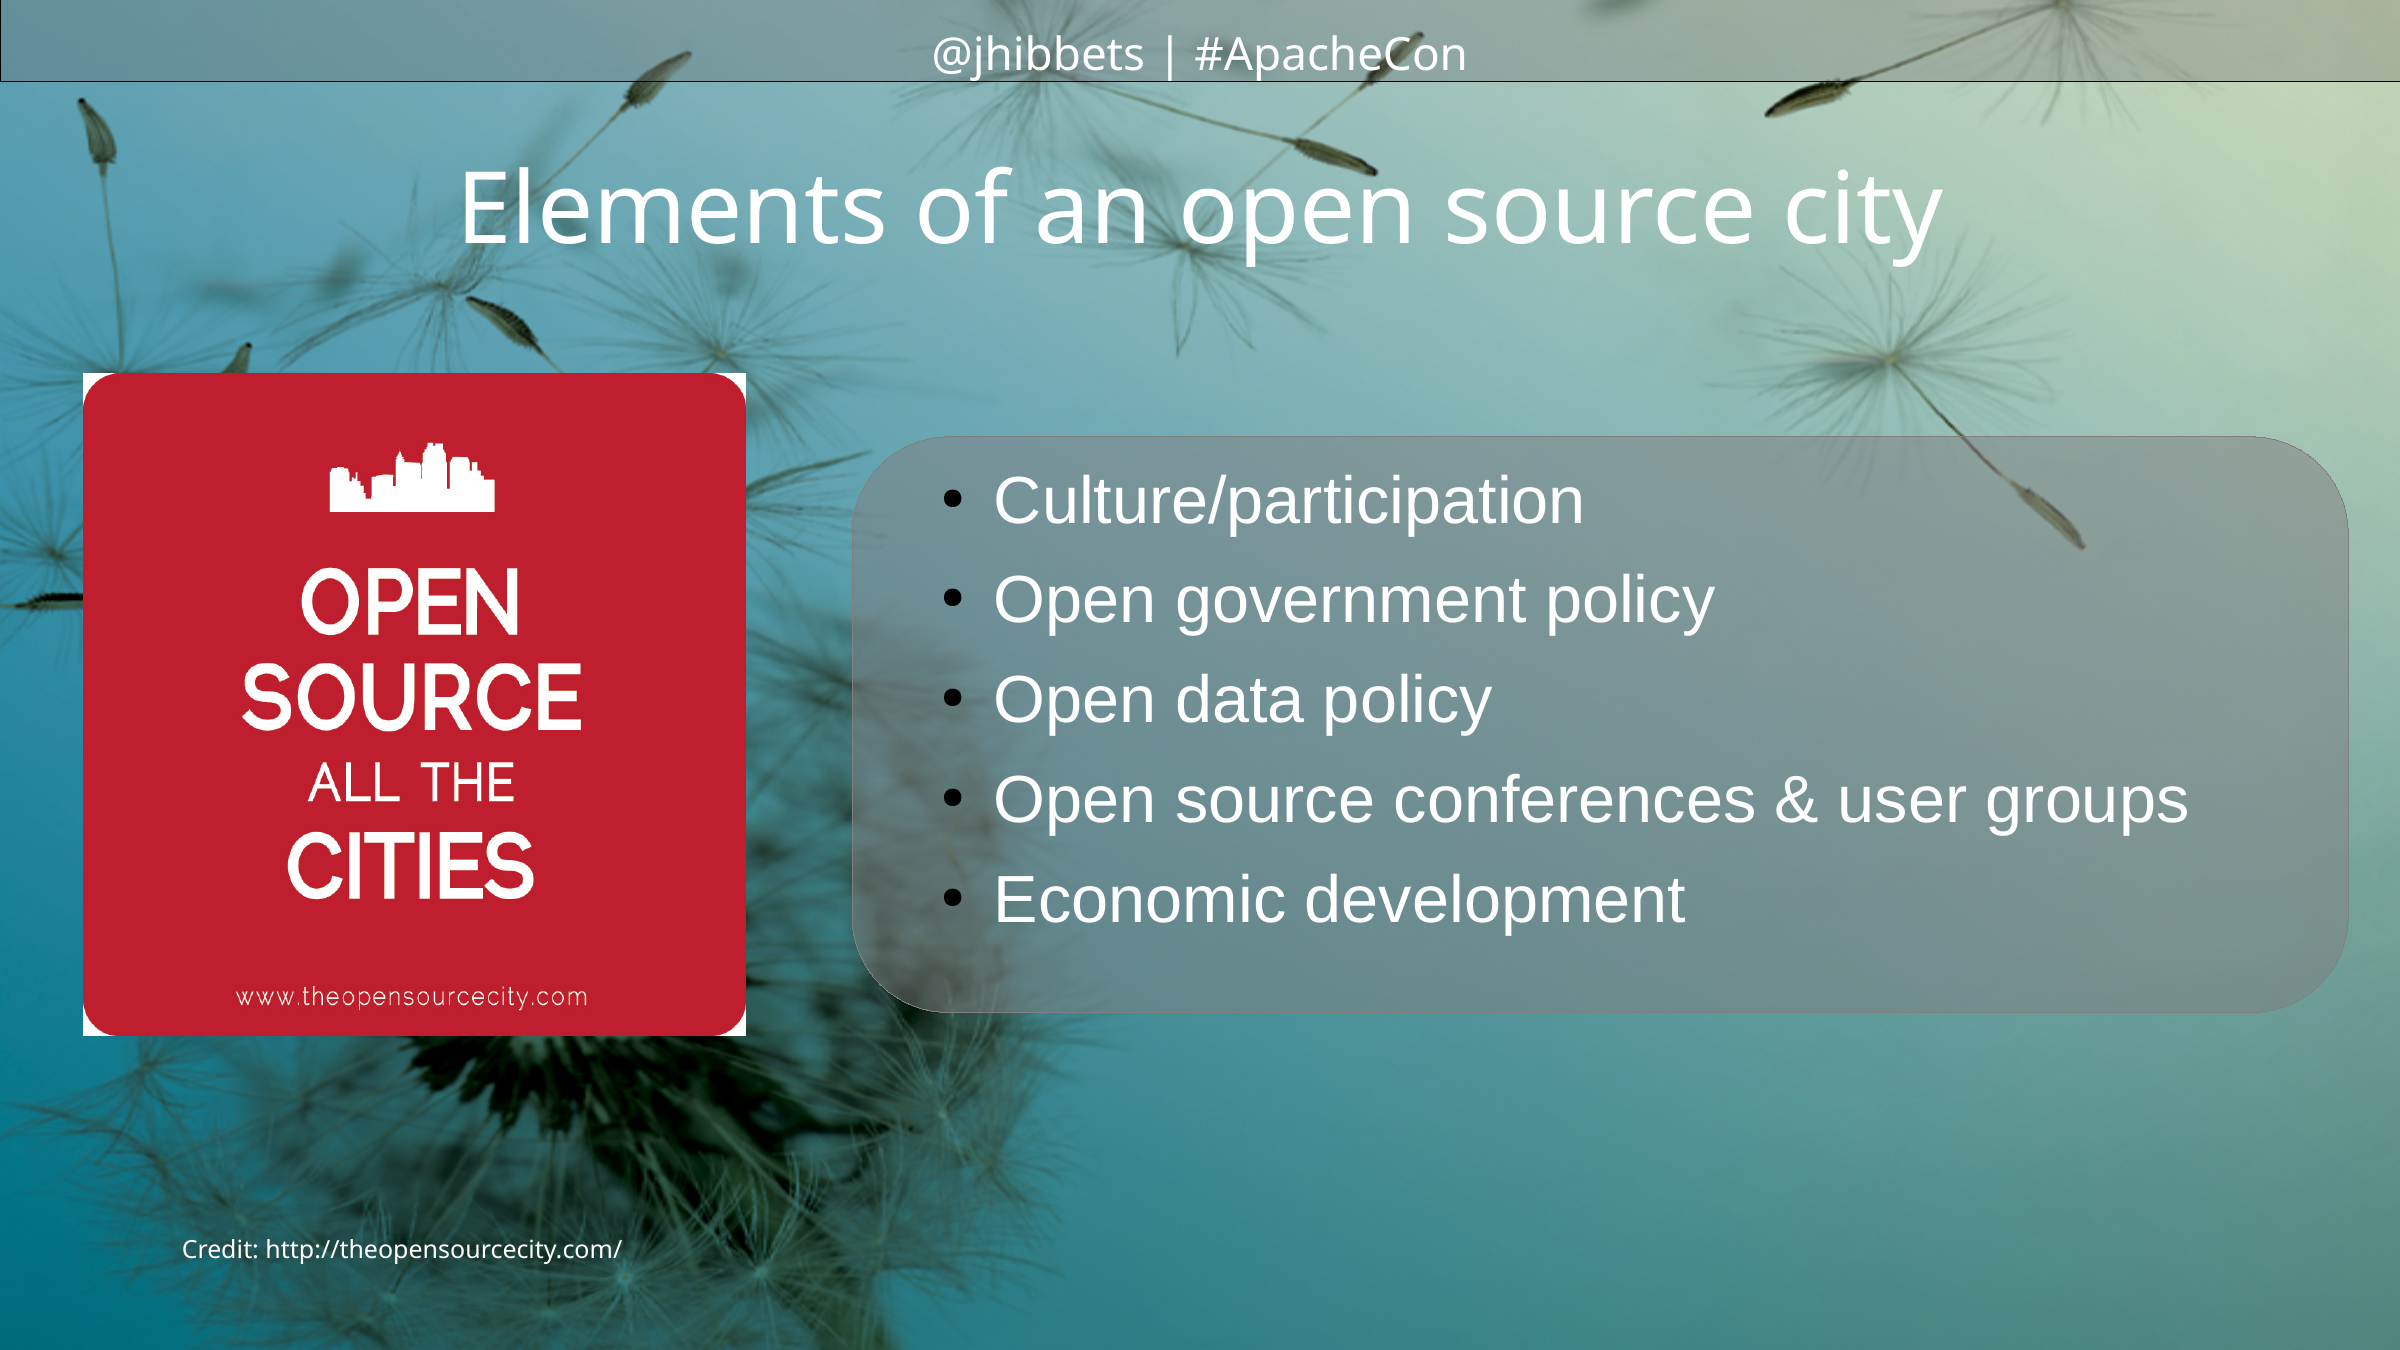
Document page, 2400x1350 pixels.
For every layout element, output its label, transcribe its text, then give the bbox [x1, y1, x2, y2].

list Culture/participation Open government policy Open data policy Open source conferences & user groups Economic development [923, 462, 2231, 989]
picture [0, 82, 2400, 1350]
title Elements of an open source city [120, 83, 2281, 327]
text_box [852, 436, 2349, 1013]
text_box Credit: http://theopensourcecity.com/ [167, 1224, 861, 1272]
